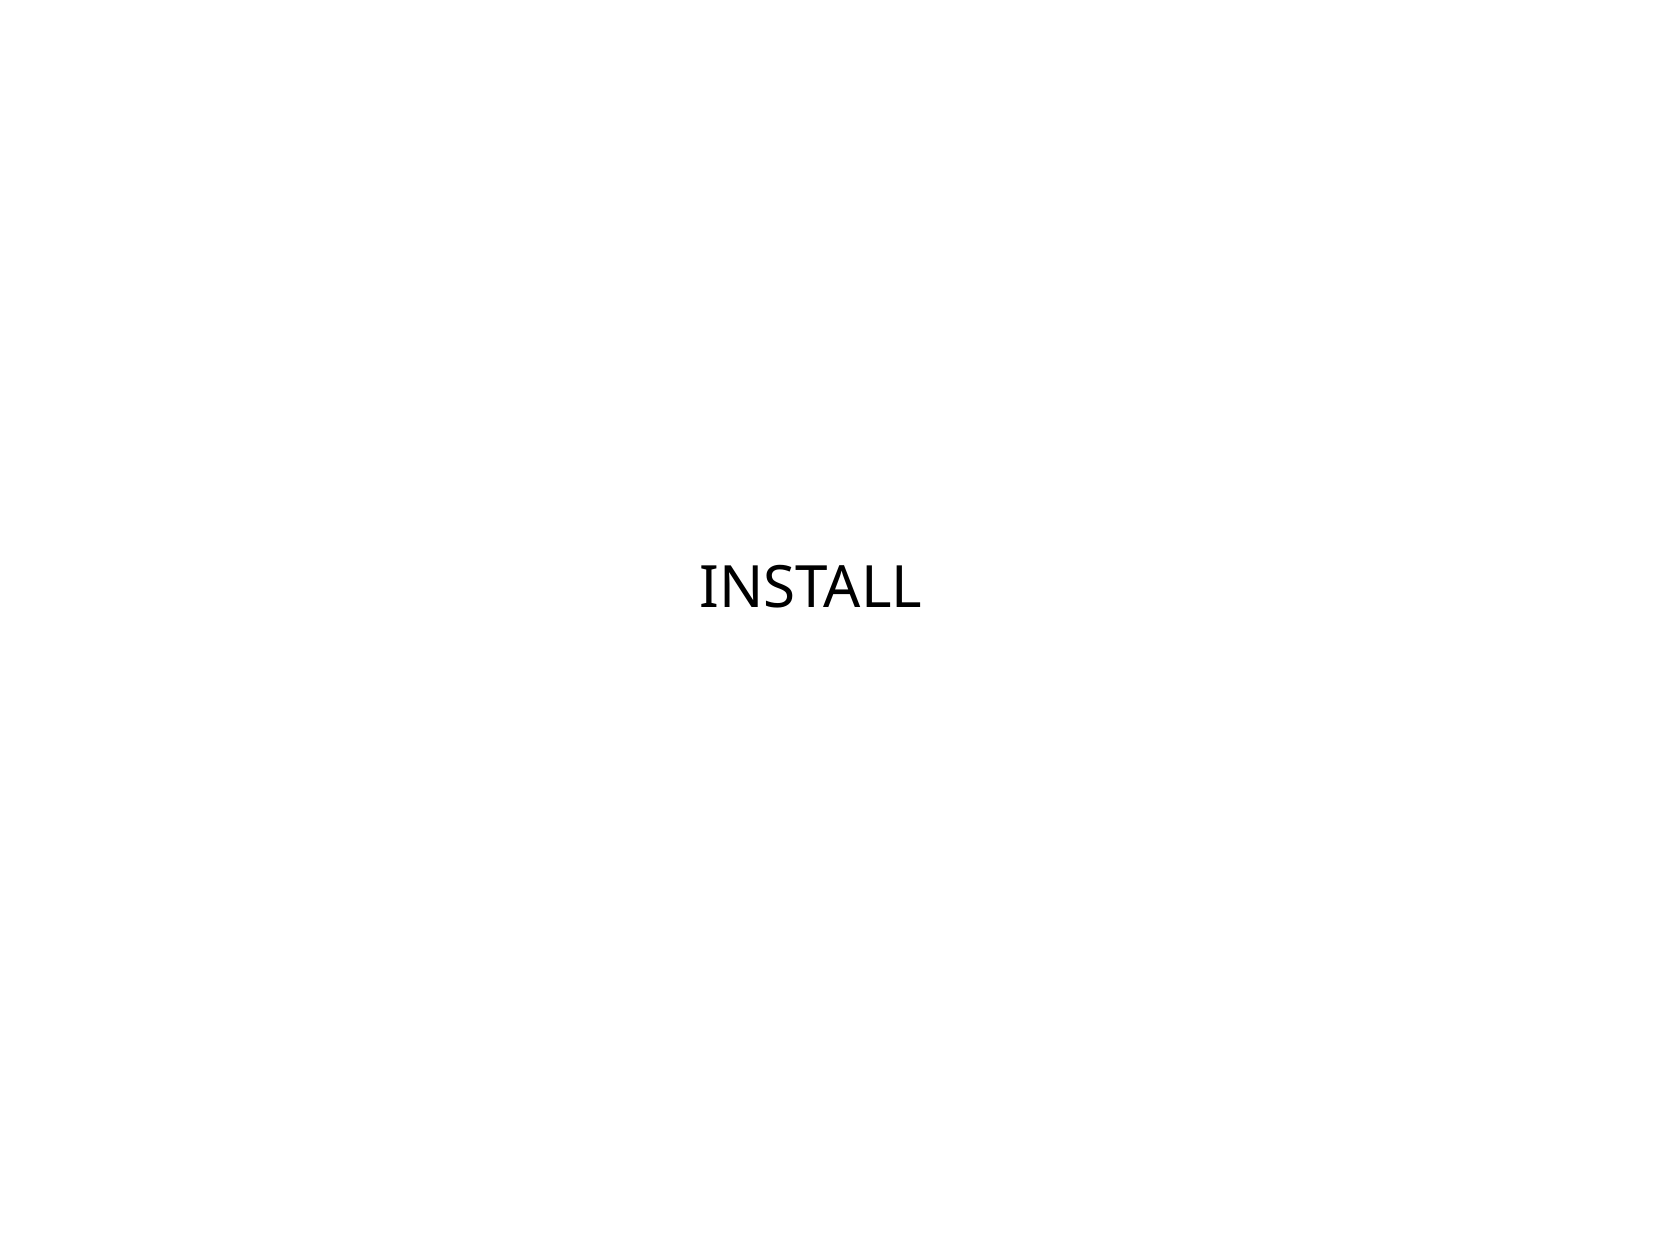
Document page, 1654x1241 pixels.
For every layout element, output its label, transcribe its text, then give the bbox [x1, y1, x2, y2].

text_box INSTALL [685, 537, 964, 624]
